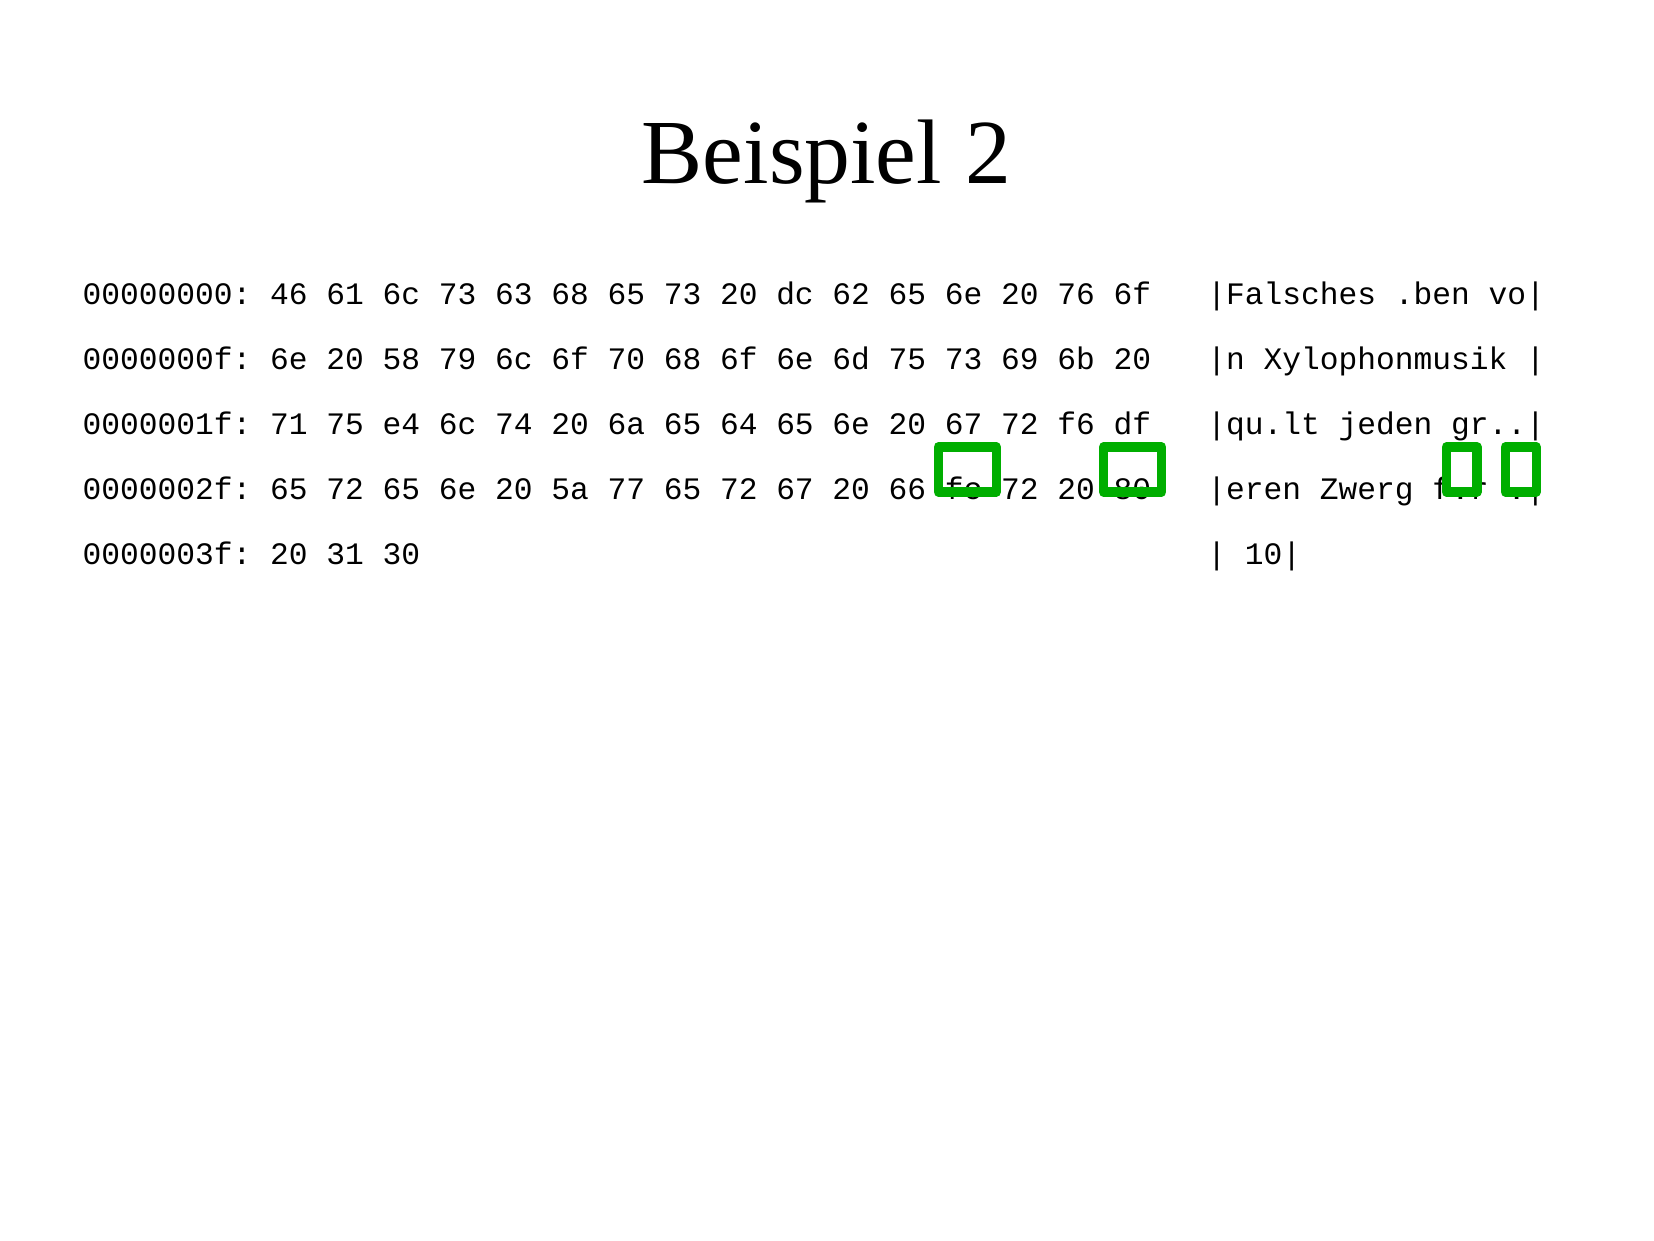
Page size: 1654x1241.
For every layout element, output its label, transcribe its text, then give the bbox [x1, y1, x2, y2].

list 00000000: 46 61 6c 73 63 68 65 73 20 dc 62 65 6e 20 76 6f |Falsches .ben vo| 0000000f: 6e 20 58 79 6c 6f 70 68 6f 6e 6d 75 73 69 6b 20 |n Xylophonmusik | 0000001f: 71 75 e4 6c 74 20 6a 65 64 65 6e 20 67 72 f6 df |qu.lt jeden gr..| 0000002f: 65 72 65 6e 20 5a 77 65 72 67 20 66 fc 72 20 80 |eren Zwerg f.r .| 0000003f: 20 31 30 | 10| [82, 278, 1571, 998]
title Beispiel 2 [82, 49, 1571, 257]
